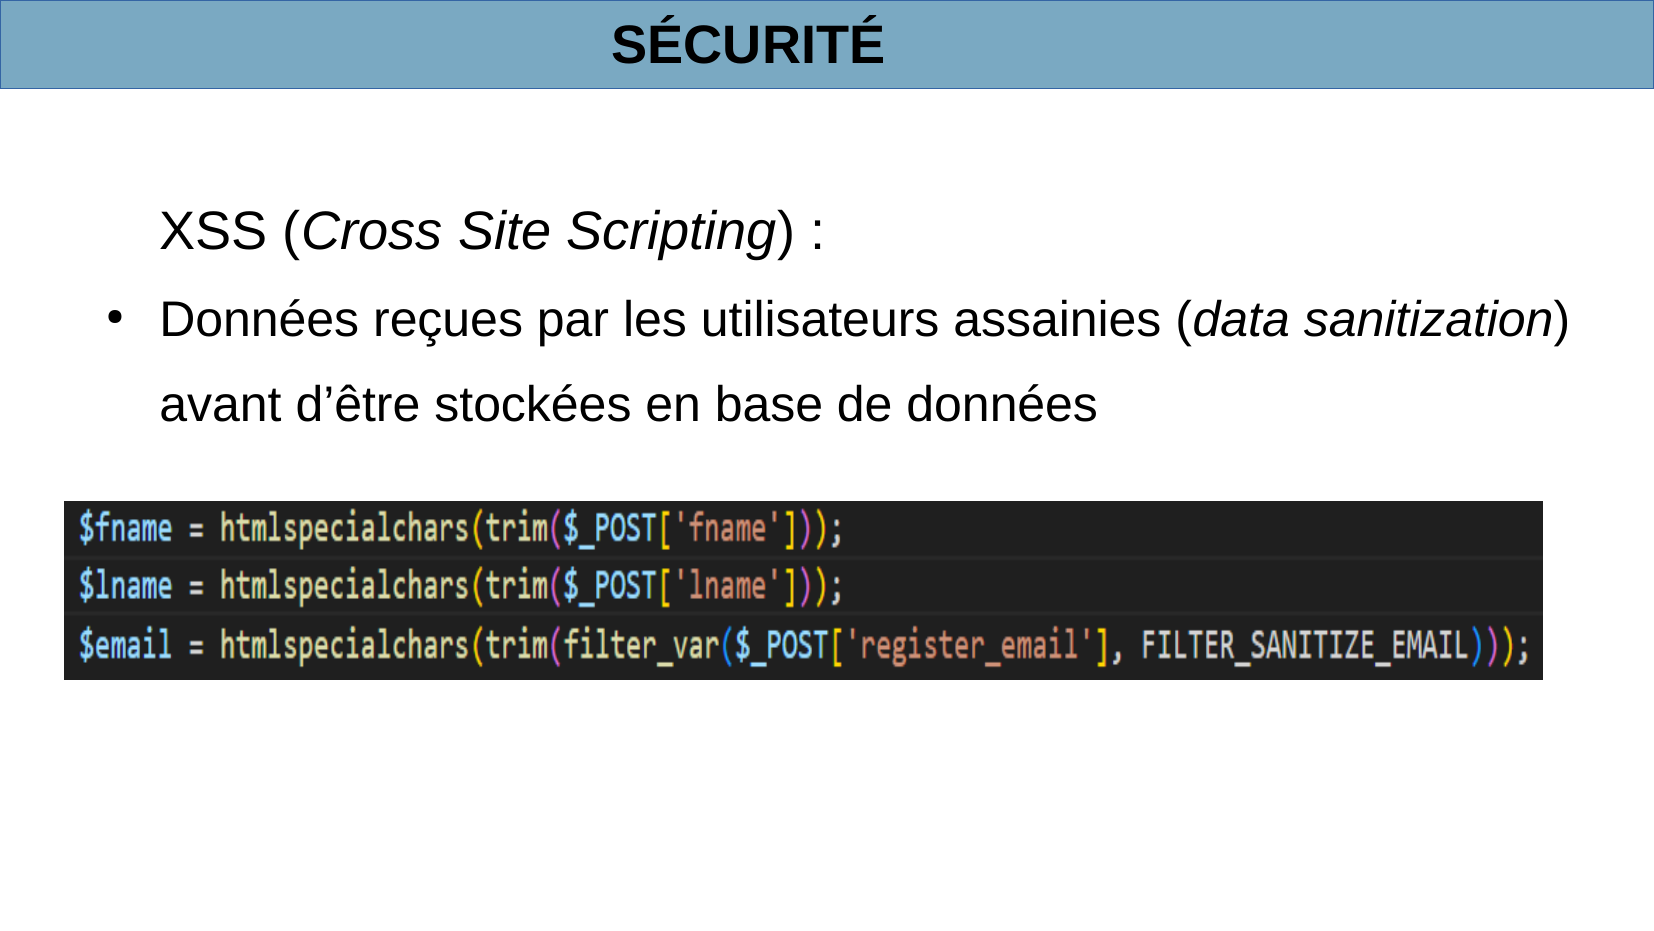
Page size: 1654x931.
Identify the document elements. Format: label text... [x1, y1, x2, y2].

text_box SÉCURITÉ [596, 7, 963, 83]
list XSS (Cross Site Scripting) : Données reçues par les utilisateurs assainies (data sanitization) avant d’être stockées en base de données [88, 200, 1577, 438]
picture [64, 501, 1543, 680]
text_box [0, 0, 1654, 89]
